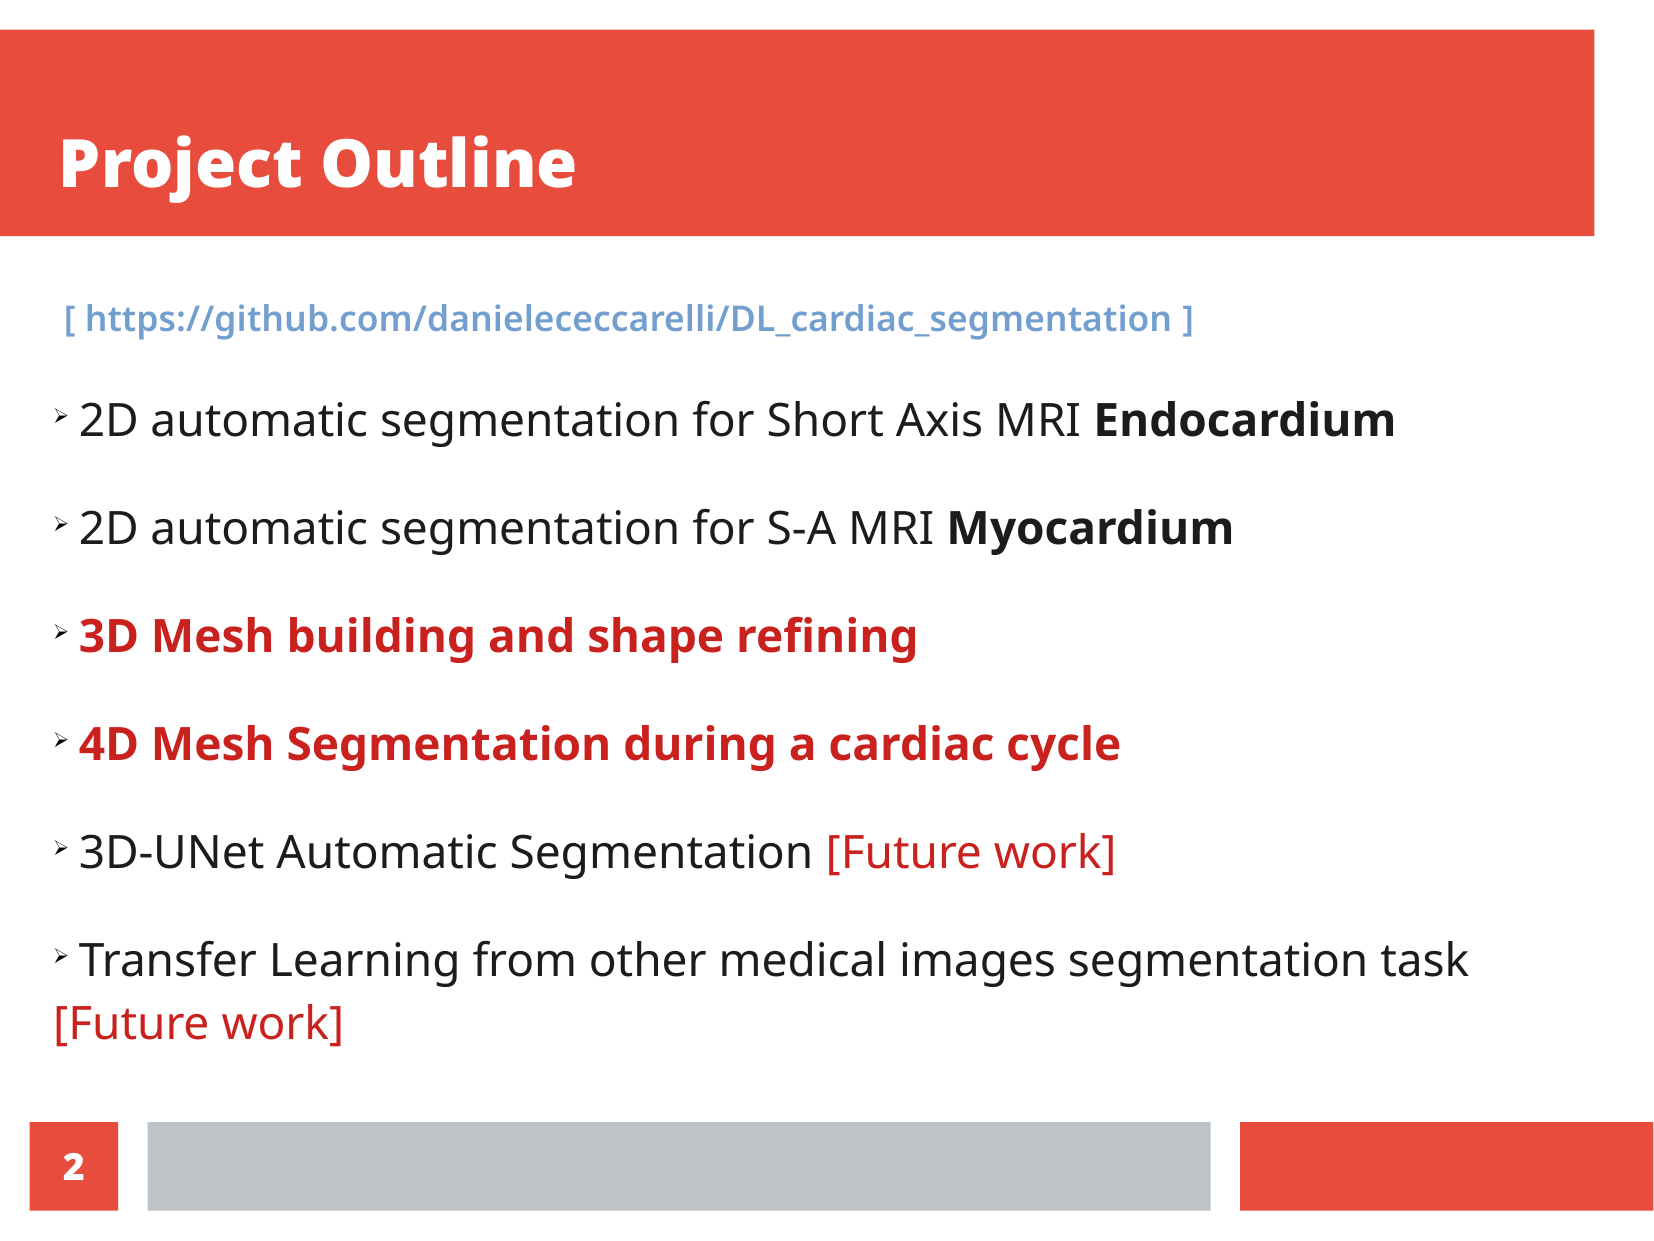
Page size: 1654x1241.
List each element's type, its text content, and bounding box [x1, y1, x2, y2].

title Project Outline [59, 59, 1595, 207]
list [ https://github.com/danielececcarelli/DL_cardiac_segmentation ] 2D automatic segmentation for Short Axis MRI Endocardium 2D automatic segmentation for S-A MRI Myocardium 3D Mesh building and shape refining 4D Mesh Segmentation during a cardiac cycle 3D-UNet Automatic Segmentation [Future work] Transfer Learning from other medical images segmentation task [Future work] [53, 289, 1560, 1058]
